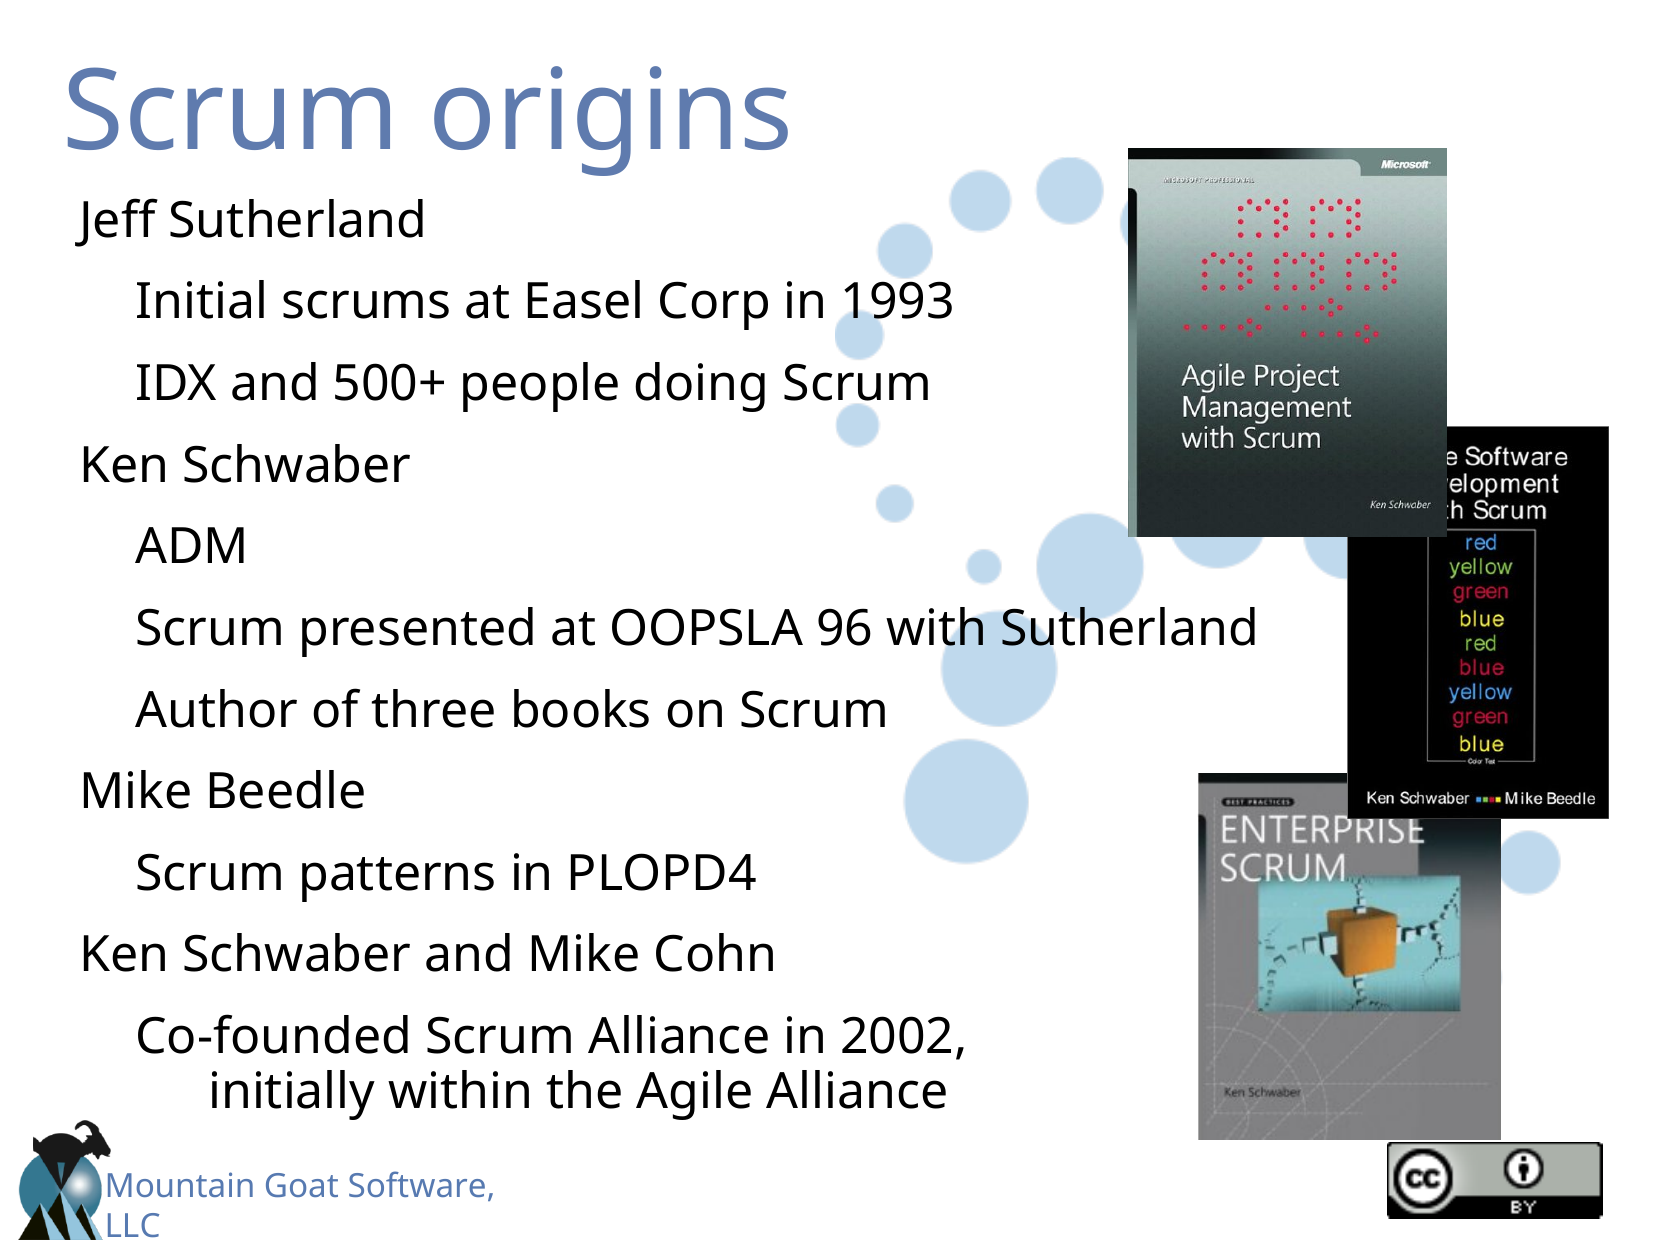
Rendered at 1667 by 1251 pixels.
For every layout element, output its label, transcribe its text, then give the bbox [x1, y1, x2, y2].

title Scrum origins [56, 18, 1609, 194]
picture [1387, 1142, 1603, 1219]
list Jeff Sutherland Initial scrums at Easel Corp in 1993 IDX and 500+ people doing Scrum Ken Schwaber ADM Scrum presented at OOPSLA 96 with Sutherland Author of three books on Scrum Mike Beedle Scrum patterns in PLOPD4 Ken Schwaber and Mike Cohn Co-founded Scrum Alliance in 2002, initially within the Agile Alliance [31, 187, 1321, 1188]
picture [1127, 147, 1610, 1140]
picture [18, 1120, 111, 1240]
